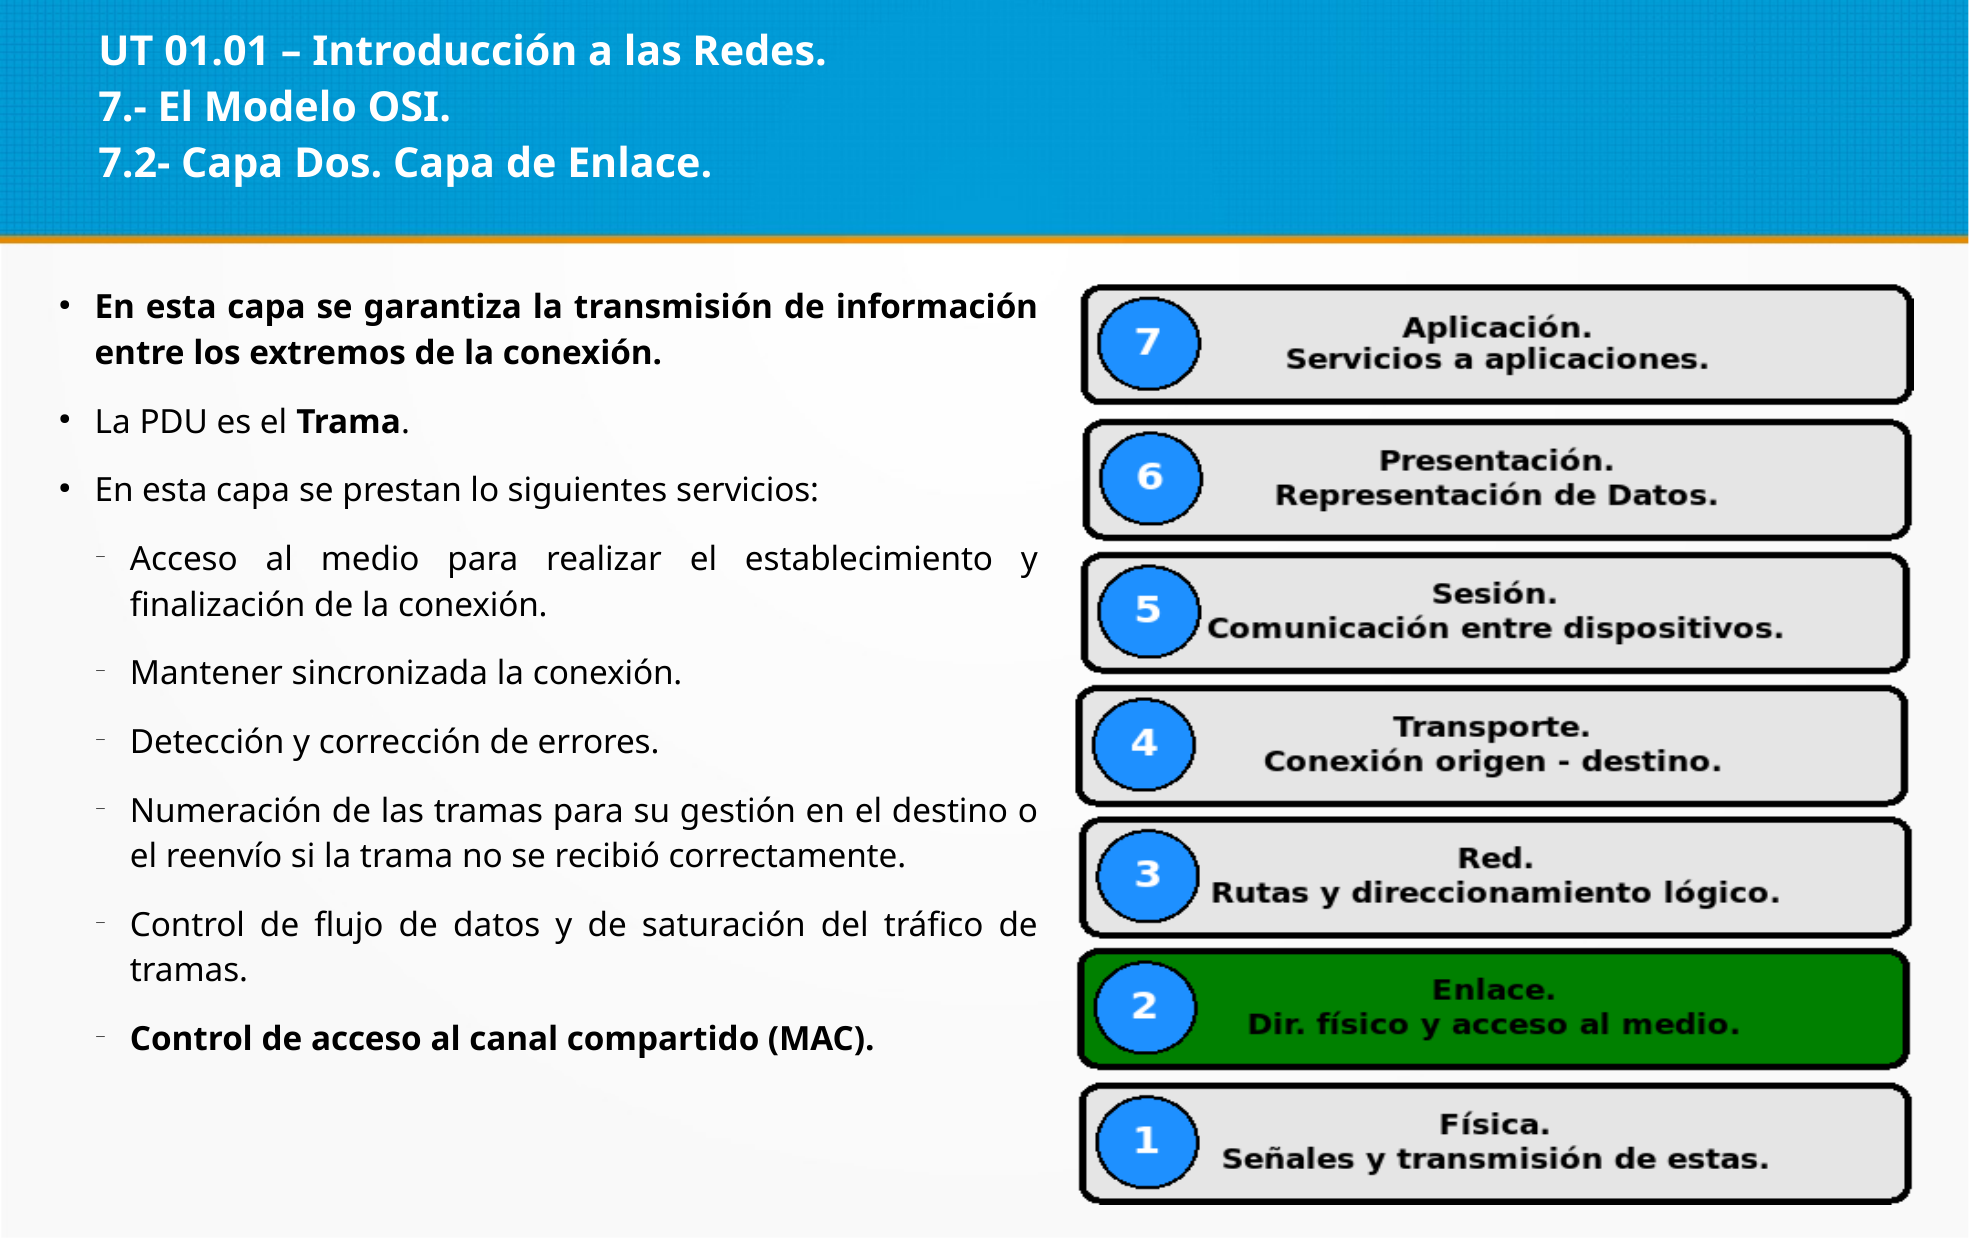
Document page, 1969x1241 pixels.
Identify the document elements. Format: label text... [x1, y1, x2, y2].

picture [0, 233, 1969, 1241]
title UT 01.01 – Introducción a las Redes. 7.- El Modelo OSI. 7.2- Capa Dos. Capa de Enlace. [98, 19, 1870, 189]
list En esta capa se garantiza la transmisión de información entre los extremos de la conexión. La PDU es el Trama. En esta capa se prestan lo siguientes servicios: Acceso al medio para realizar el establecimiento y finalización de la conexión. Mantener sincronizada la conexión. Detección y corrección de errores. Numeración de las tramas para su gestión en el destino o el reenvío si la trama no se recibió correctamente. Control de flujo de datos y de saturación del tráfico de tramas. Control de acceso al canal compartido (MAC). [59, 283, 1040, 1182]
